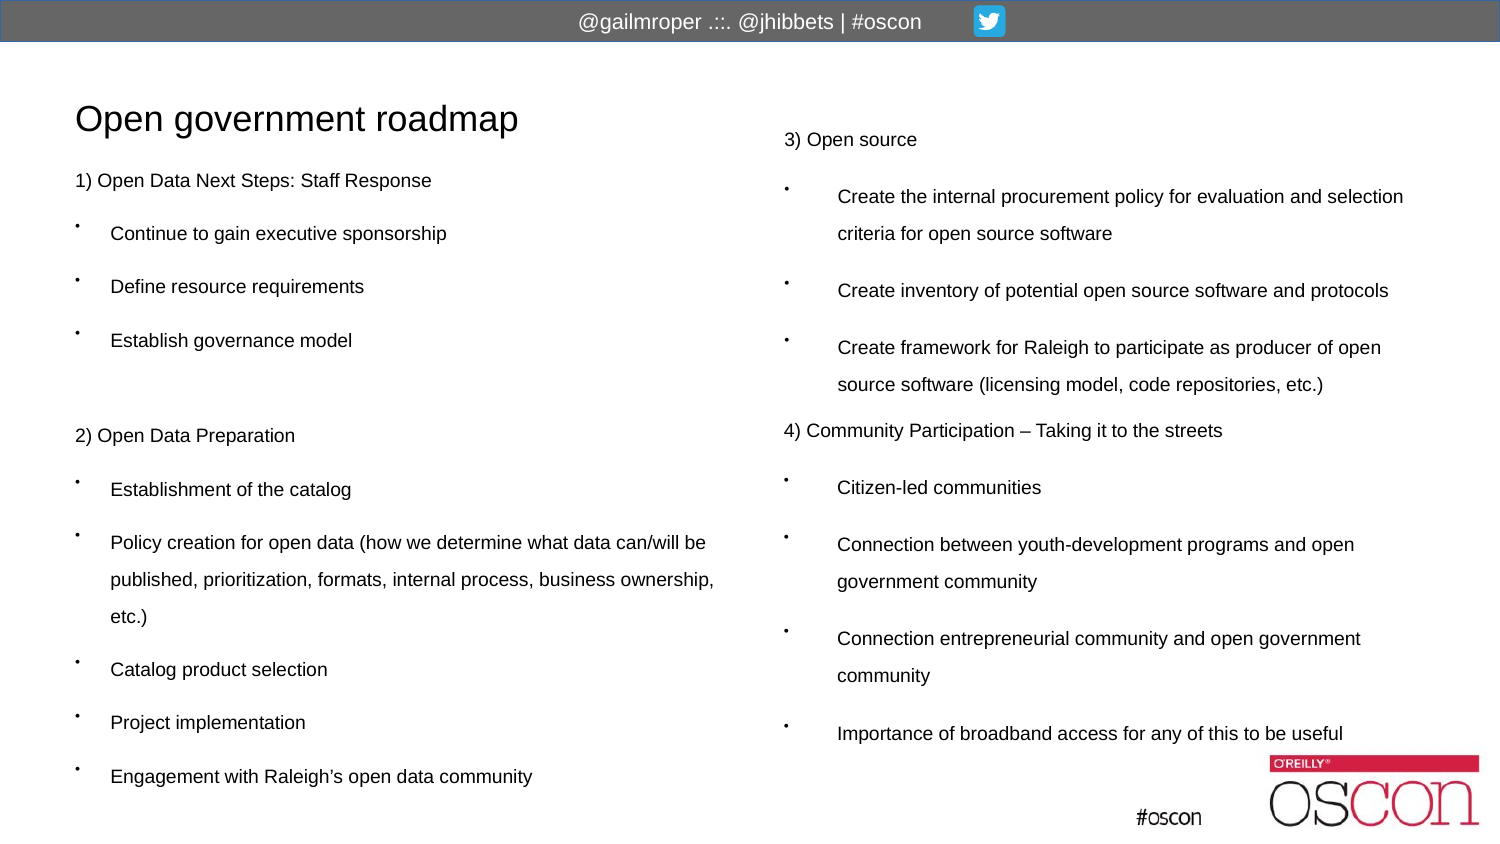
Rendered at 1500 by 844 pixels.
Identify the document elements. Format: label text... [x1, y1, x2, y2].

picture [1, 1, 1499, 41]
picture [0, 42, 1500, 844]
text_box 4) Community Participation – Taking it to the streets Citizen-led communities Connection between youth-development programs and open government community Connection entrepreneurial community and open government community Importance of broadband access for any of this to be useful [766, 405, 1425, 640]
text_box 1) Open Data Next Steps: Staff Response Continue to gain executive sponsorship Define resource requirements Establish governance model [74, 156, 734, 390]
title Open government roadmap [75, 33, 1425, 175]
text_box 3) Open source Create the internal procurement policy for evaluation and selection criteria for open source software Create inventory of potential open source software and protocols Create framework for Raleigh to participate as producer of open source software (licensing model, code repositories, etc.) [766, 114, 1426, 349]
text_box 2) Open Data Preparation Establishment of the catalog Policy creation for open data (how we determine what data can/will be published, prioritization, formats, internal process, business ownership, etc.) Catalog product selection Project implementation Engagement with Raleigh’s open data community [74, 411, 734, 645]
